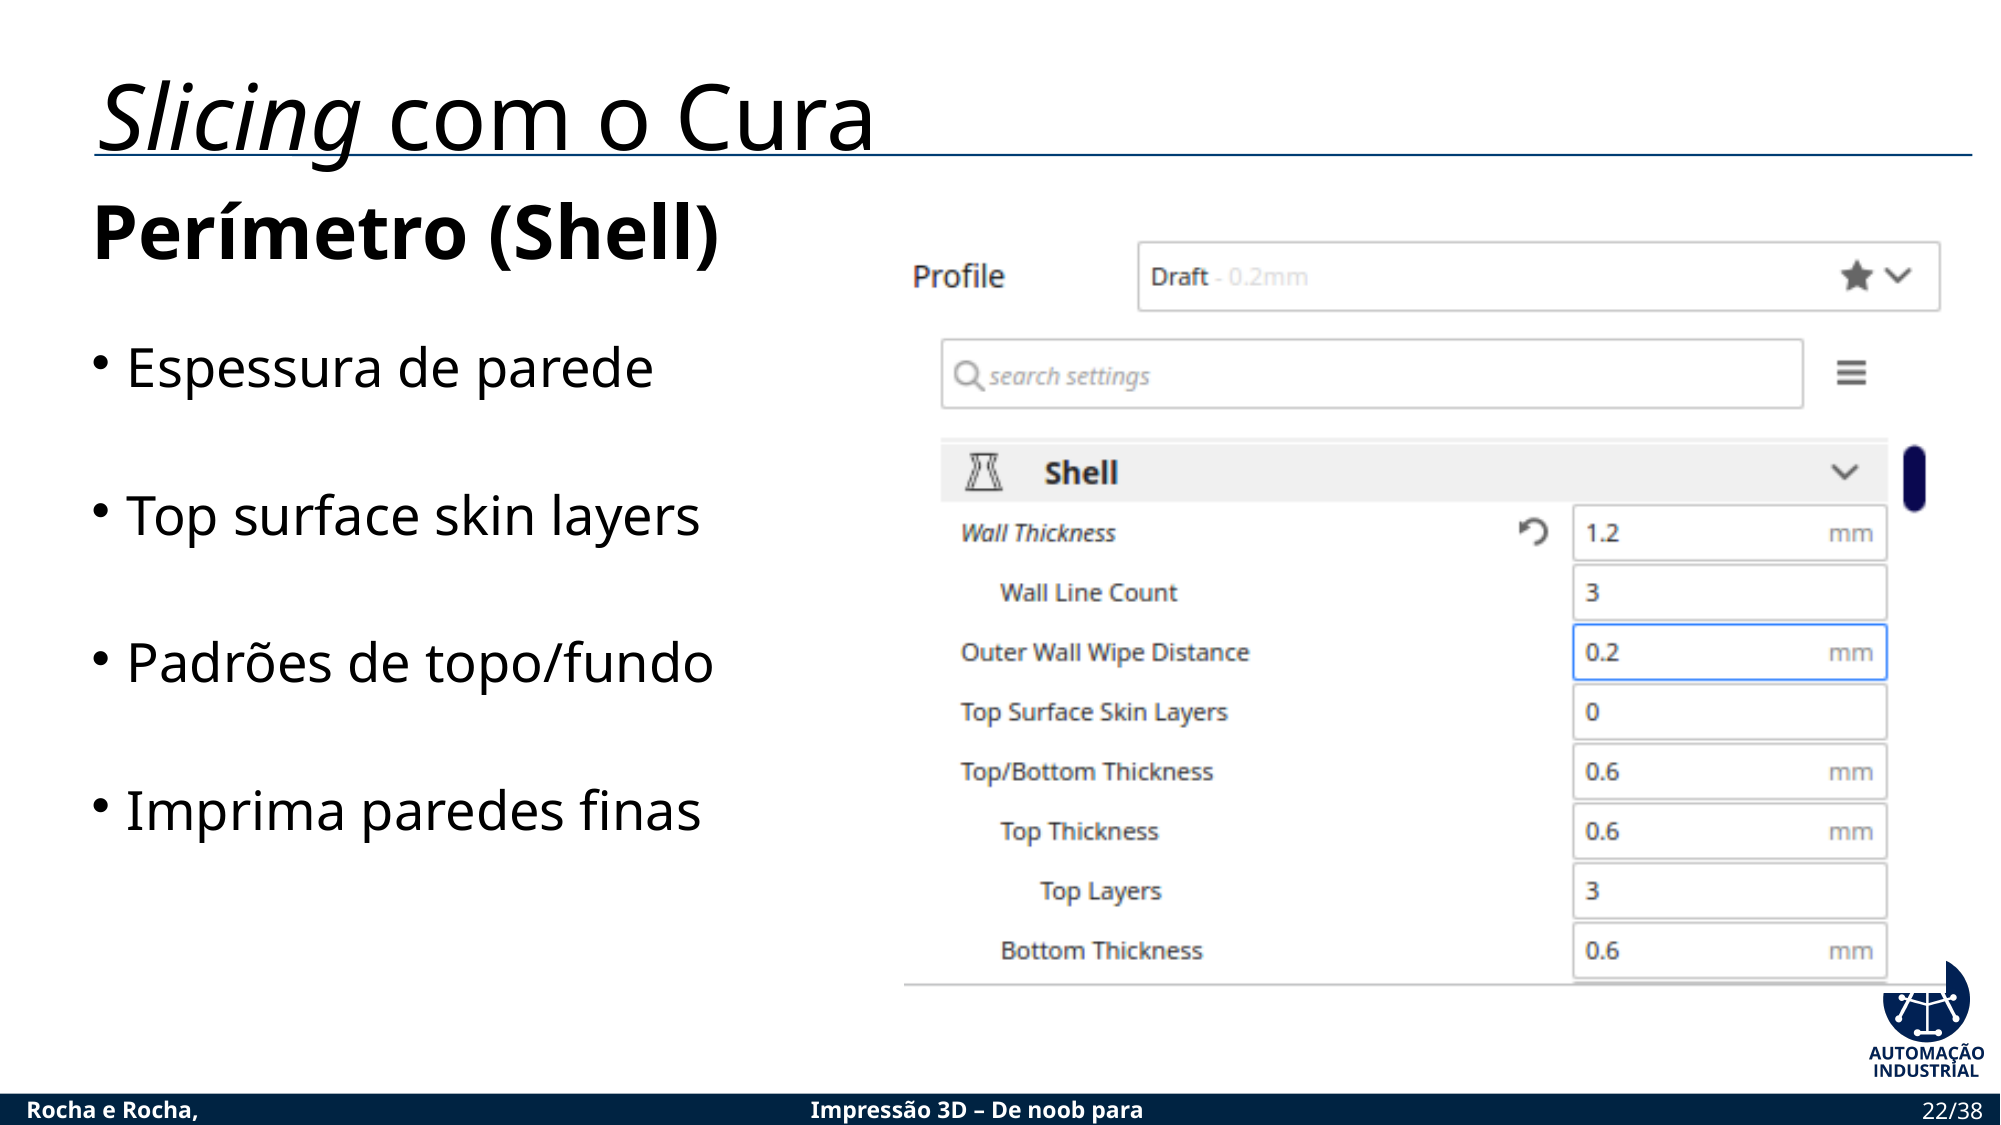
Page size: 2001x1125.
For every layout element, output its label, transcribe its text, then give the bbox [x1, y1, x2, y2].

text_box Perímetro (Shell) Espessura de parede Top surface skin layers Padrões de topo/fundo Imprima paredes finas [76, 177, 998, 683]
picture [904, 213, 1984, 1077]
text_box Slicing com o Cura [84, 12, 1809, 213]
